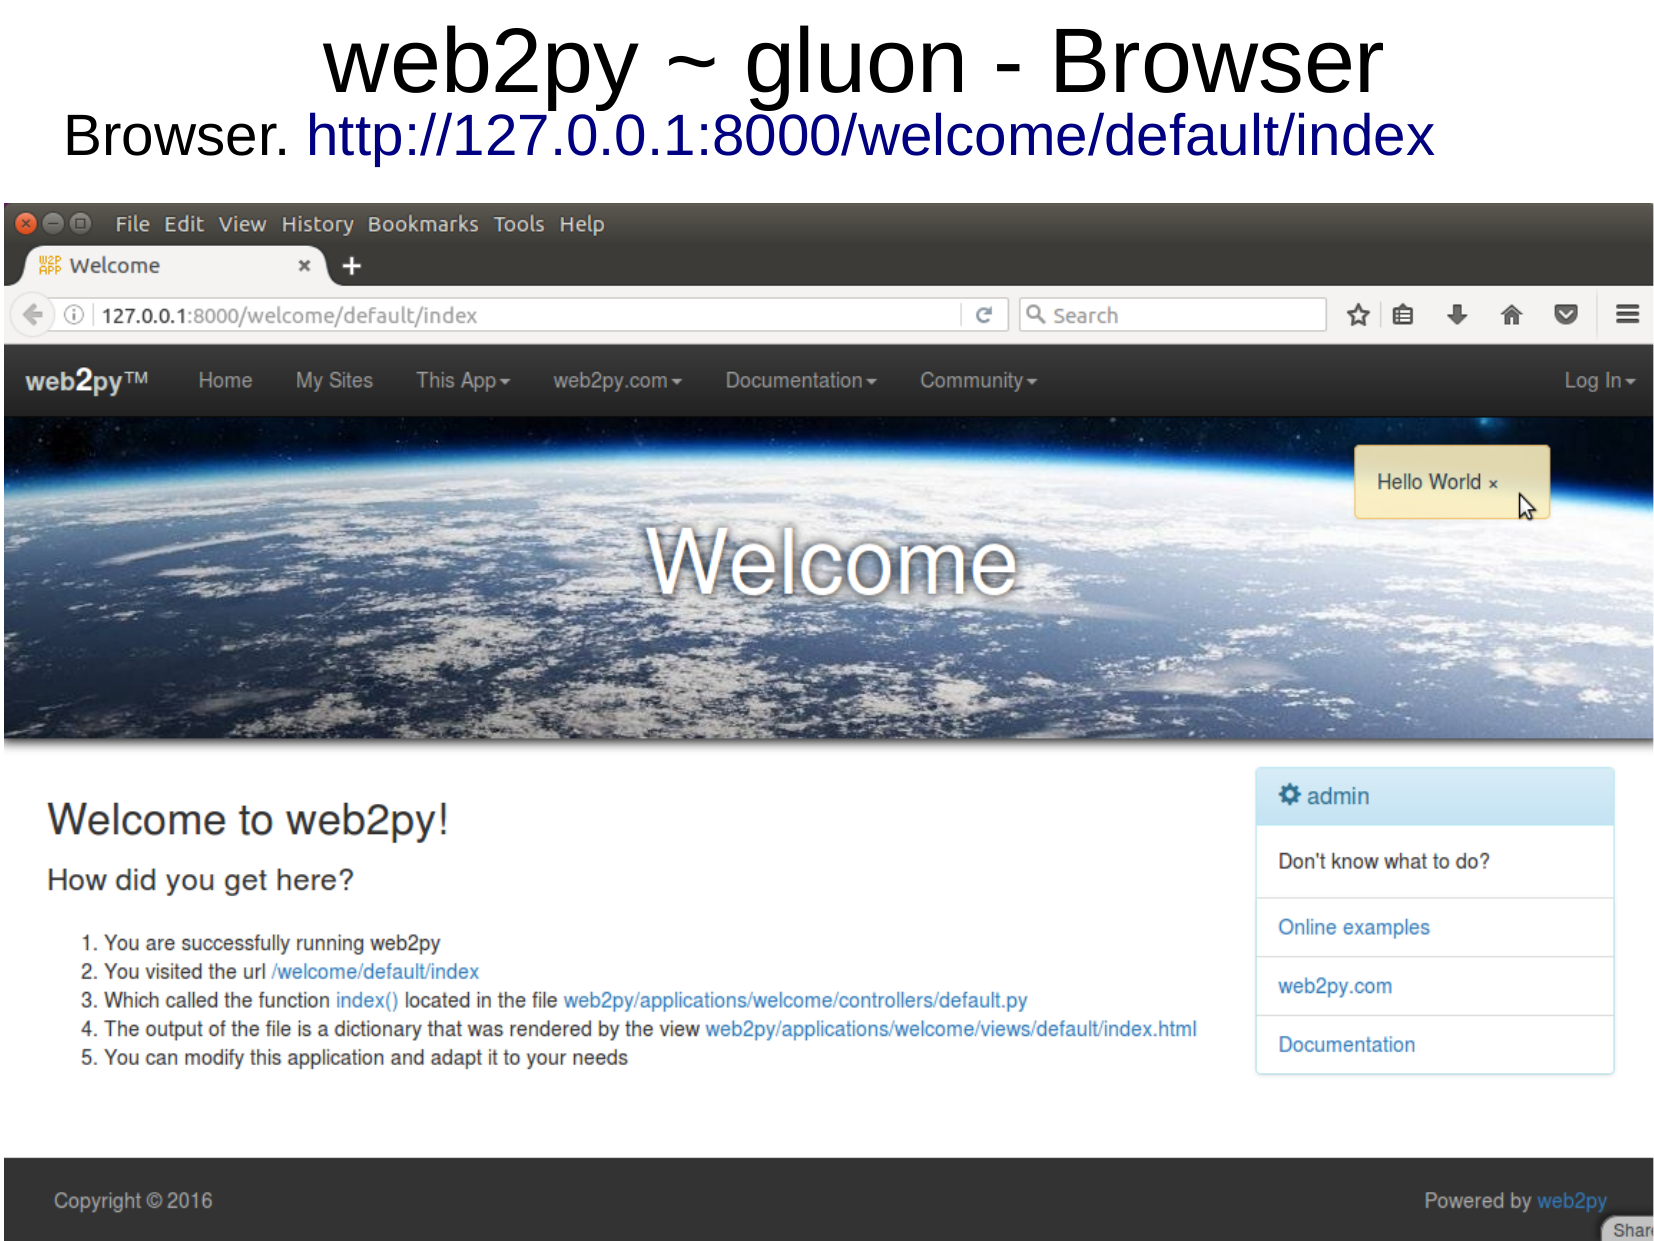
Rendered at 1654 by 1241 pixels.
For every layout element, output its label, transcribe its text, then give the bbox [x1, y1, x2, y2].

title web2py ~ gluon - Browser [111, 9, 1600, 102]
picture [4, 203, 1654, 1241]
title Browser. http://127.0.0.1:8000/welcome/default/index [63, 102, 1627, 168]
